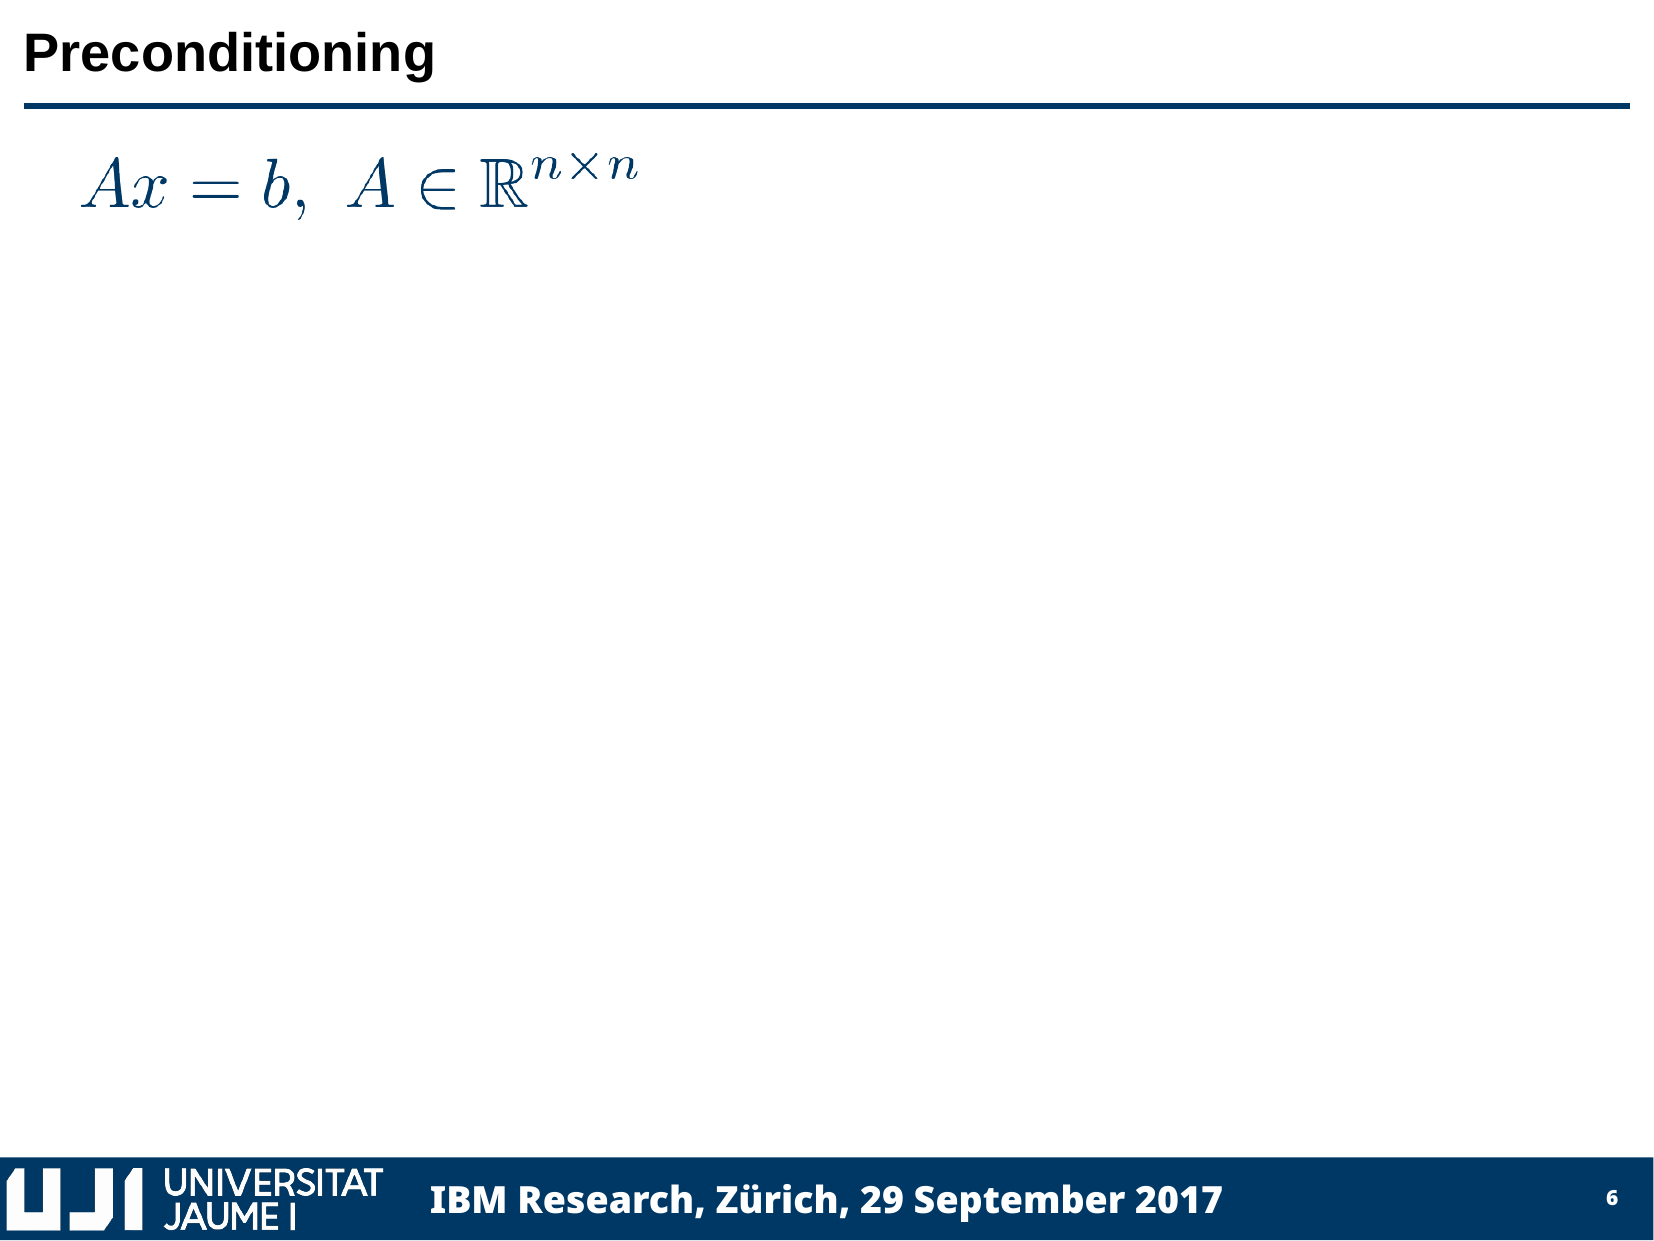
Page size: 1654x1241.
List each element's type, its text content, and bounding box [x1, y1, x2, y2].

picture [0, 1158, 390, 1241]
picture [81, 153, 638, 220]
title Preconditioning [23, 0, 1630, 107]
